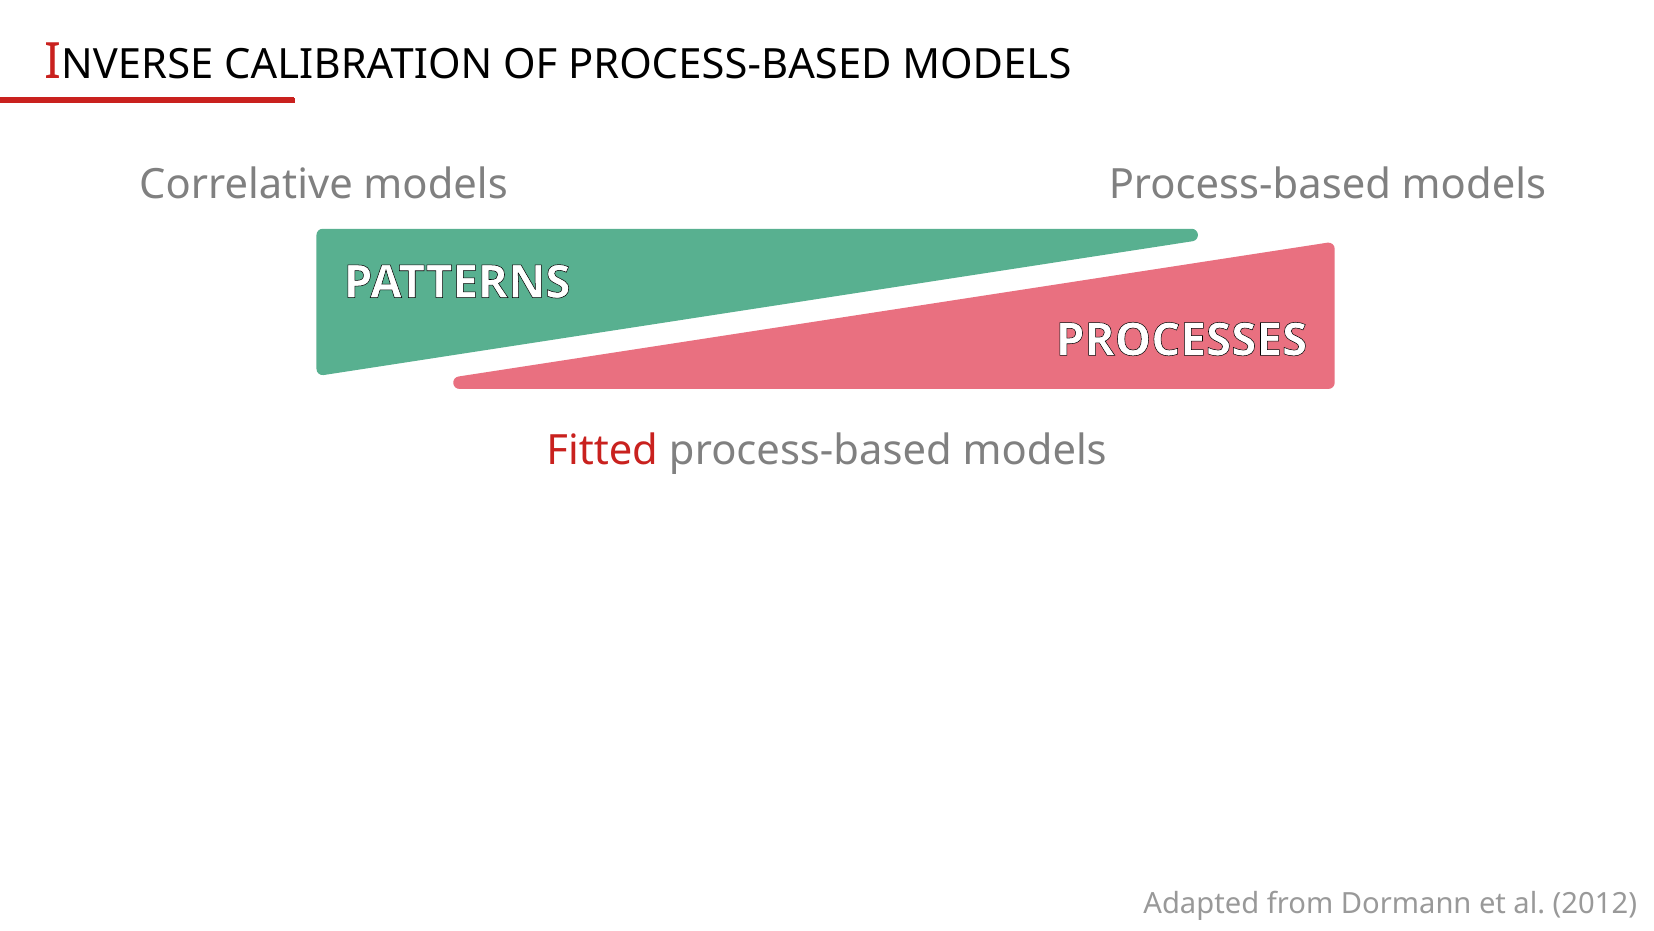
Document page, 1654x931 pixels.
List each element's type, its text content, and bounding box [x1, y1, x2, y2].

text_box Fitted process-based models [472, 412, 1182, 485]
text_box PATTERNS [322, 235, 1192, 369]
text_box Process-based models [1091, 146, 1564, 219]
text_box PROCESSES [459, 248, 1329, 383]
text_box Correlative models [87, 146, 560, 219]
text_box INVERSE CALIBRATION OF PROCESS-BASED MODELS [29, 0, 1625, 119]
text_box Adapted from Dormann et al. (2012) [825, 825, 1653, 929]
